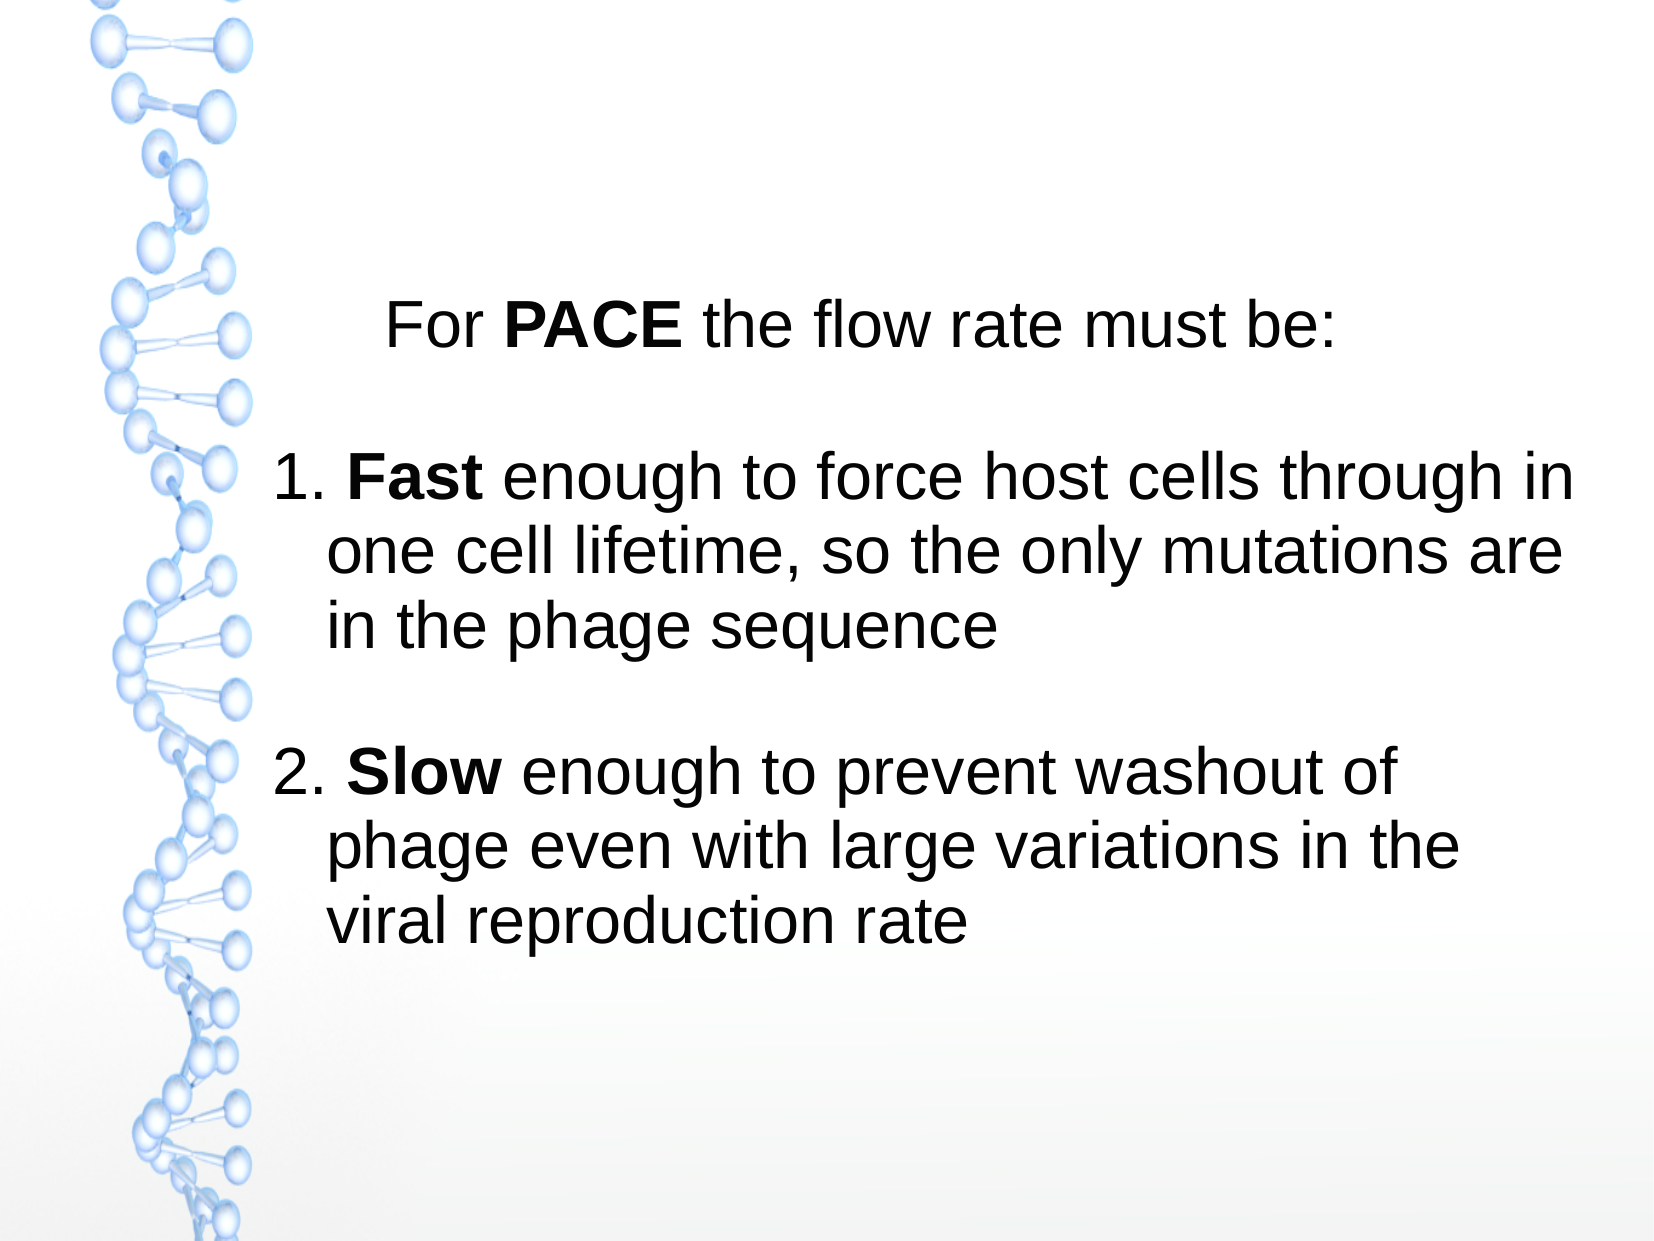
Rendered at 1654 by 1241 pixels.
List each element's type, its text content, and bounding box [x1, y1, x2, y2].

picture [0, 0, 1654, 1241]
list For PACE the flow rate must be: Fast enough to force host cells through in one cell lifetime, so the only mutations are in the phage sequence Slow enough to prevent washout of phage even with large variations in the viral reproduction rate [199, 161, 1591, 1201]
